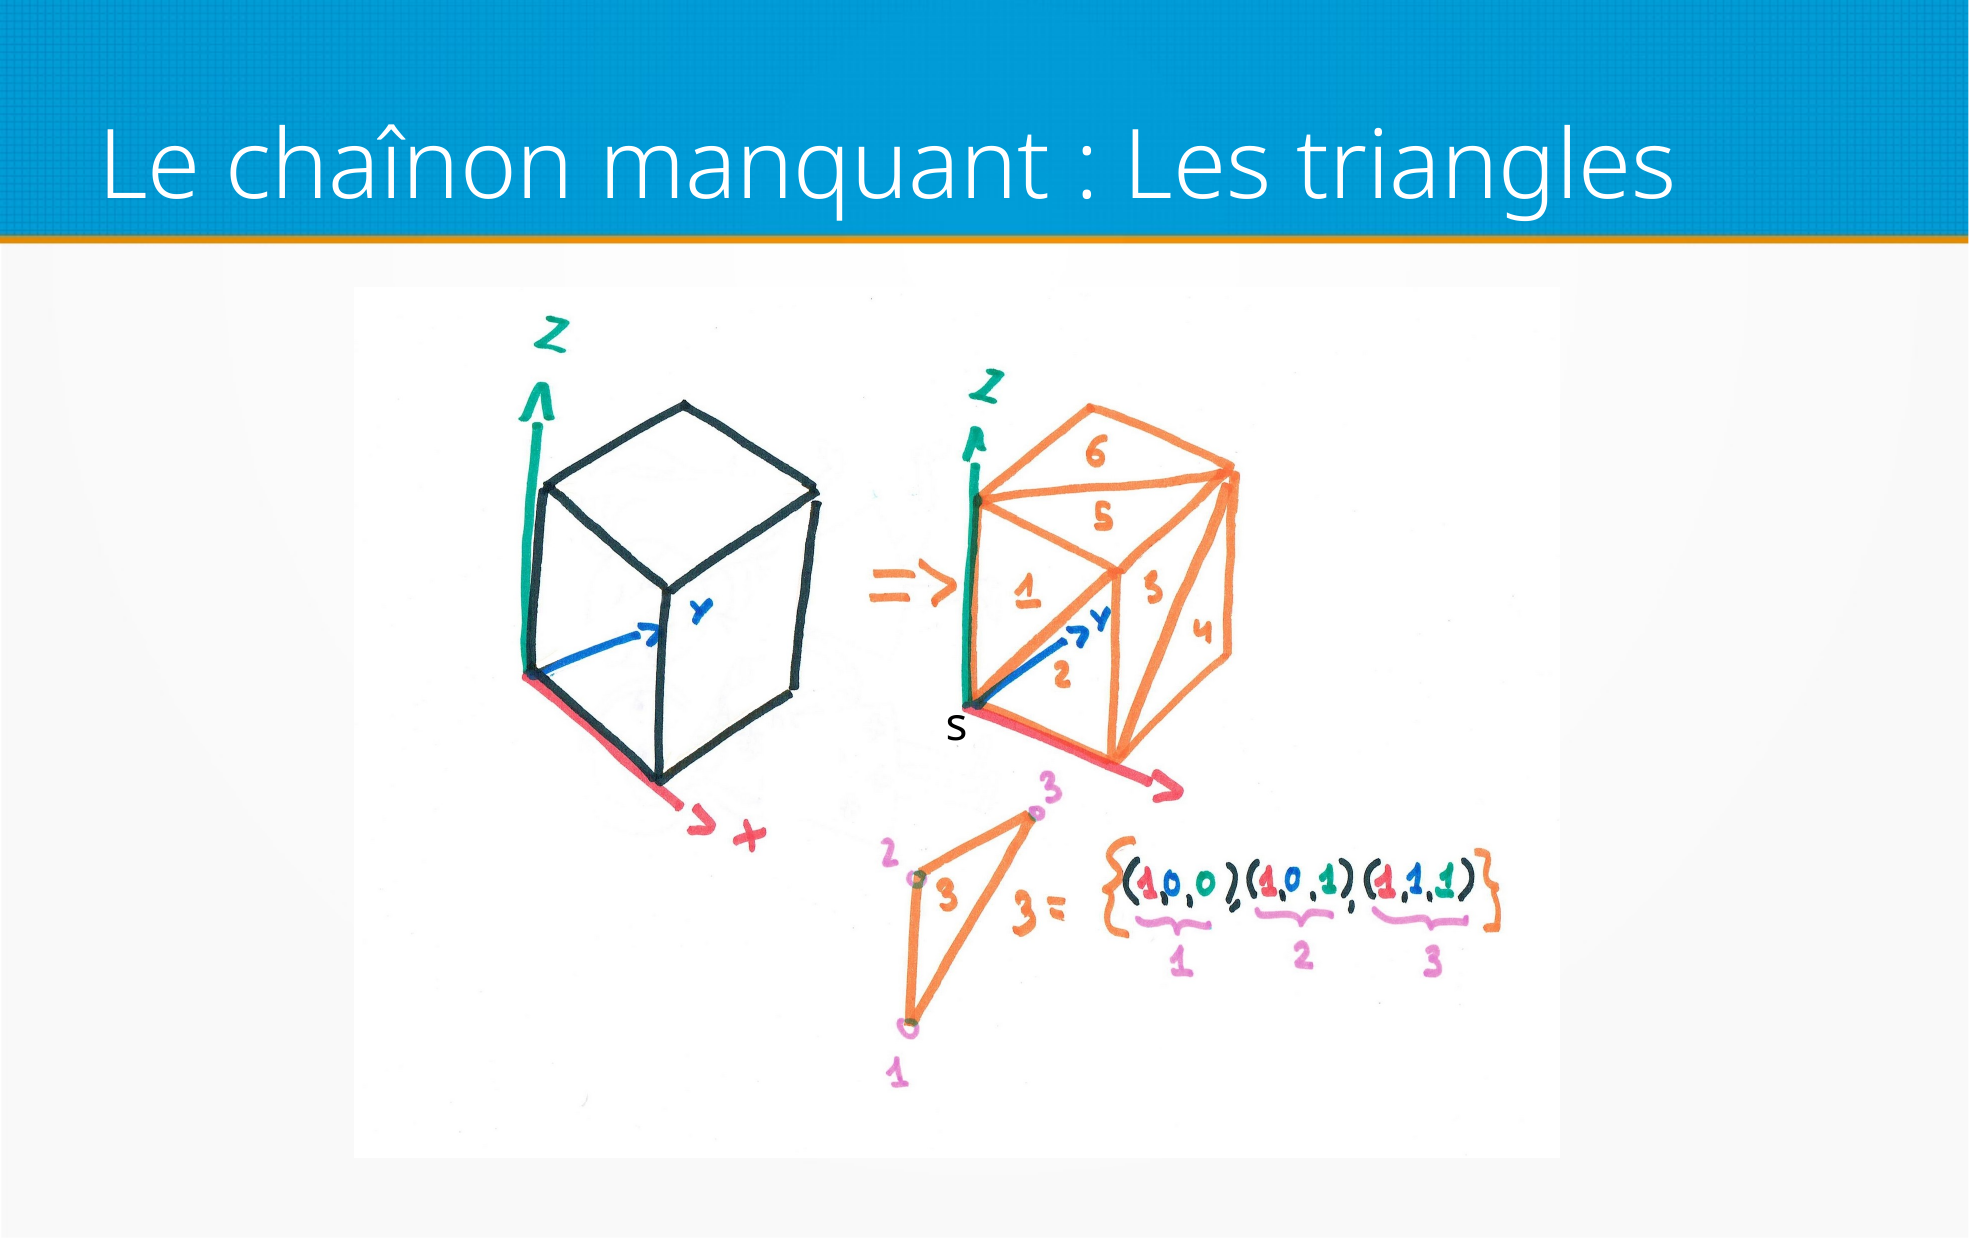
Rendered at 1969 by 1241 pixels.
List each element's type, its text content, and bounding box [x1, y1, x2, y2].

title Le chaînon manquant : Les triangles [98, 19, 1870, 227]
picture [0, 233, 1969, 1241]
